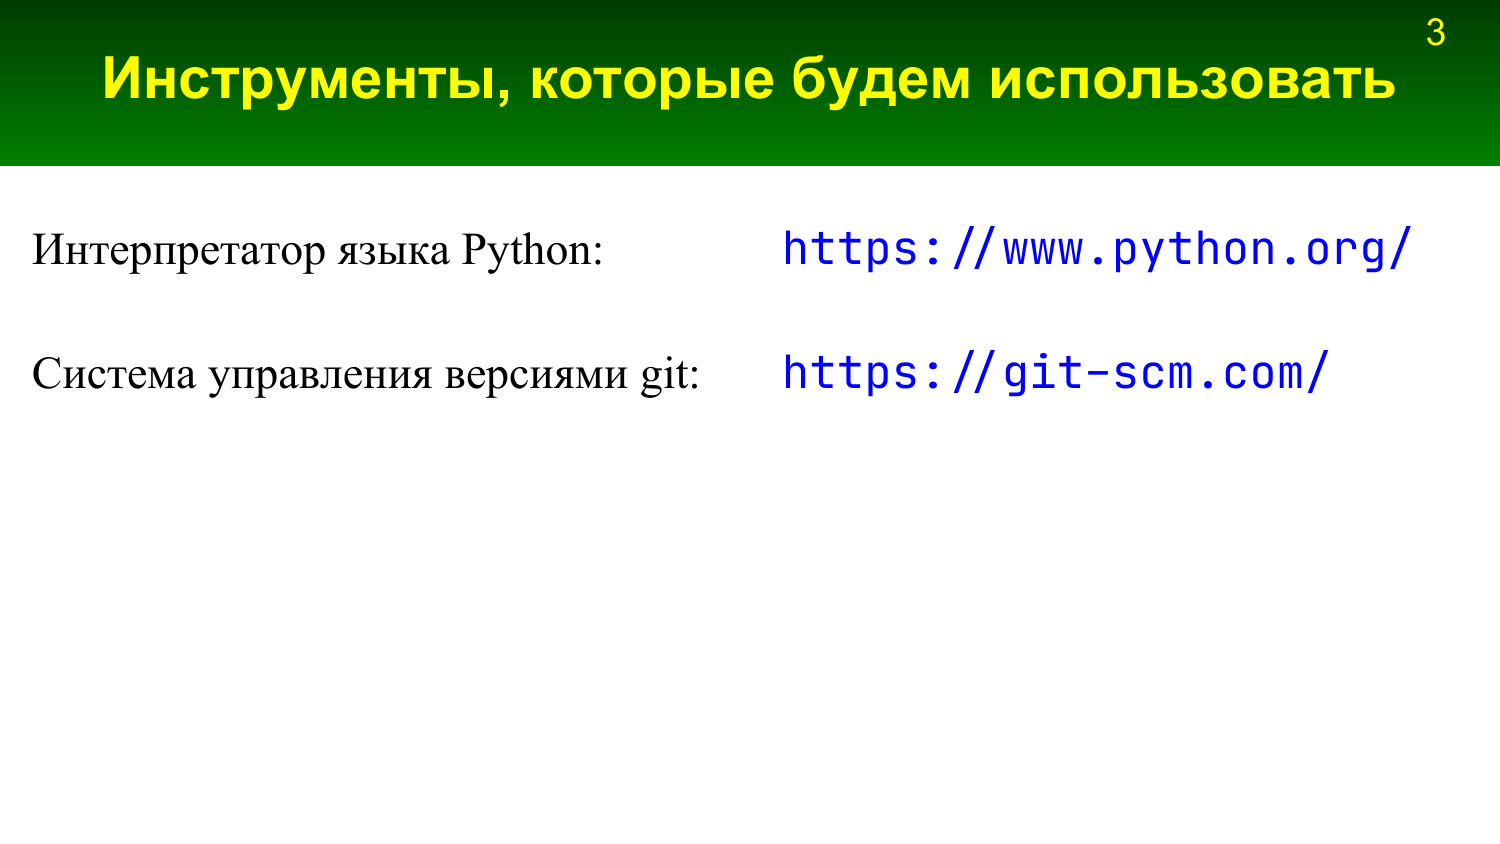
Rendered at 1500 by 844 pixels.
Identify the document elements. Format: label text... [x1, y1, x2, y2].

text_box Интерпретатор языка Python: https://www.python.org/ [17, 211, 1429, 284]
title Инструменты, которые будем использовать [23, 20, 1477, 130]
text_box Система управления версиями git: https://git-scm.com/ [17, 335, 1346, 438]
